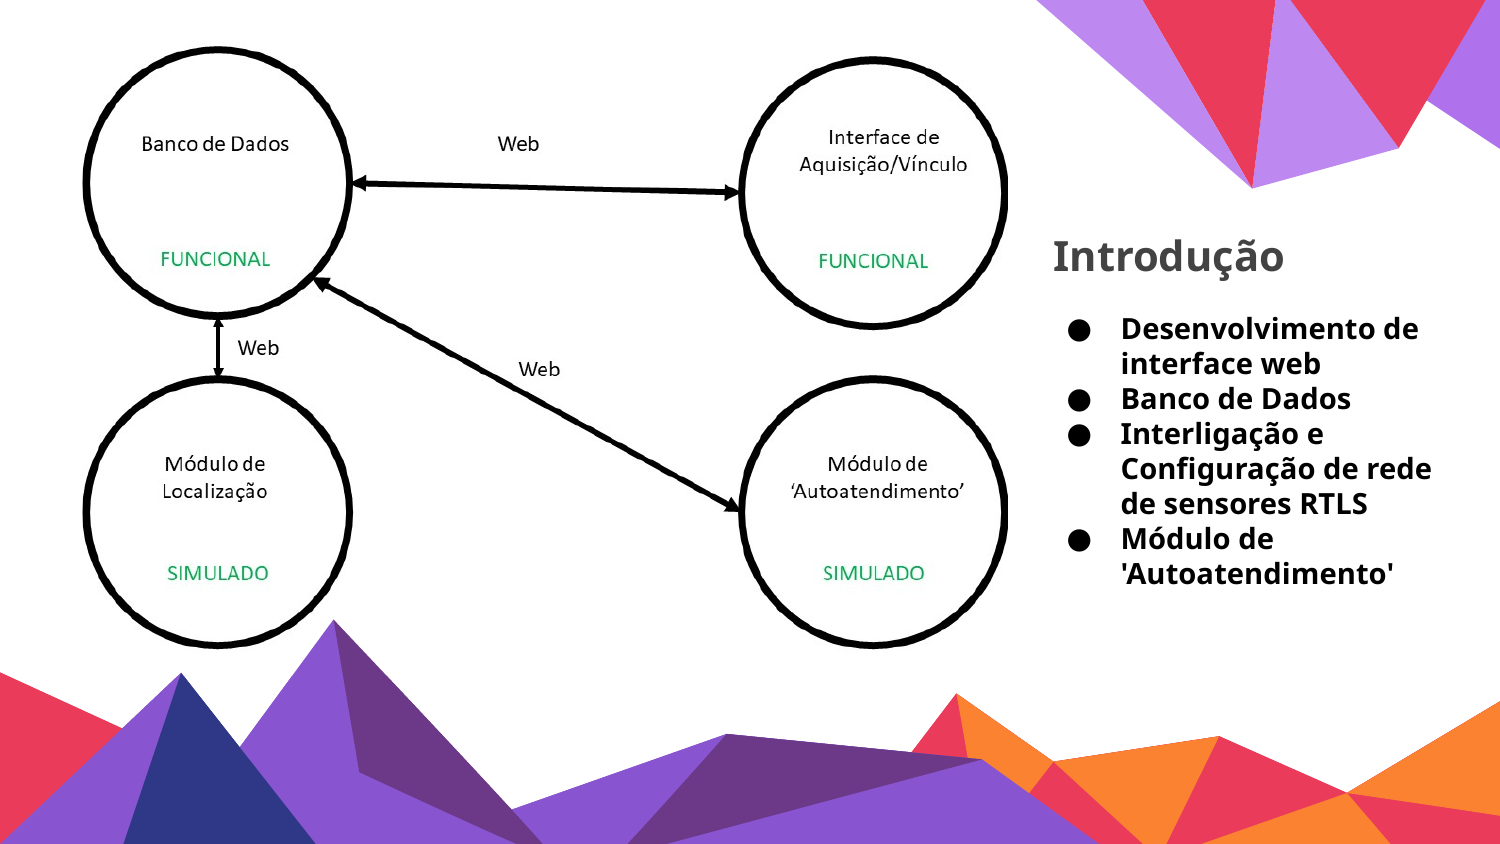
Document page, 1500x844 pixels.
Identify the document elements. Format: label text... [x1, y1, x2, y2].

text_box [0, 619, 1500, 844]
subtitle Desenvolvimento de interface web Banco de Dados Interligação e Configuração de rede de sensores RTLS Módulo de 'Autoatendimento' [1030, 295, 1463, 445]
picture [48, 40, 1008, 676]
title Introdução [1038, 213, 1455, 296]
